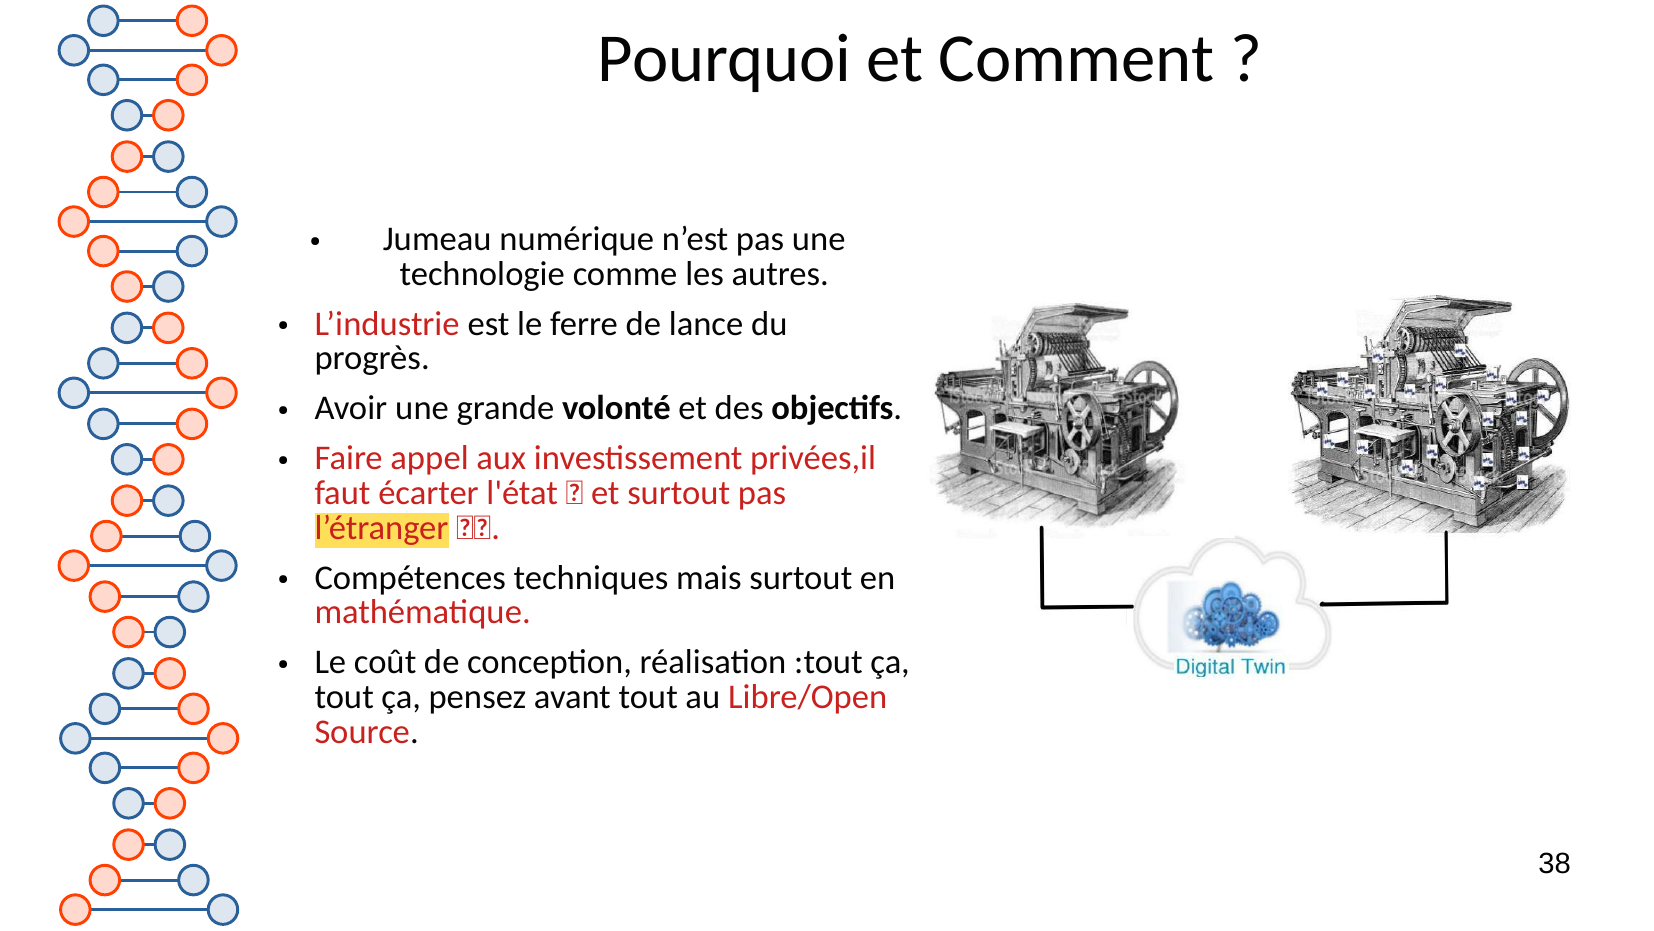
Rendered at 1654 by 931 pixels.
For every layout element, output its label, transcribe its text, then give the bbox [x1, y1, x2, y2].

picture [914, 295, 1647, 680]
list Jumeau numérique n’est pas une technologie comme les autres. L’industrie est le ferre de lance du progrès. Avoir une grande volonté et des objectifs. Faire appel aux investissement privées,il faut écarter l'état 🤫 et surtout pas l’étranger 🤥🤧. Compétences techniques mais surtout en mathématique. Le coût de conception, réalisation :tout ça, tout ça, pensez avant tout au Libre/Open Source. [265, 224, 915, 764]
title Pourquoi et Comment ? [265, 29, 1595, 237]
